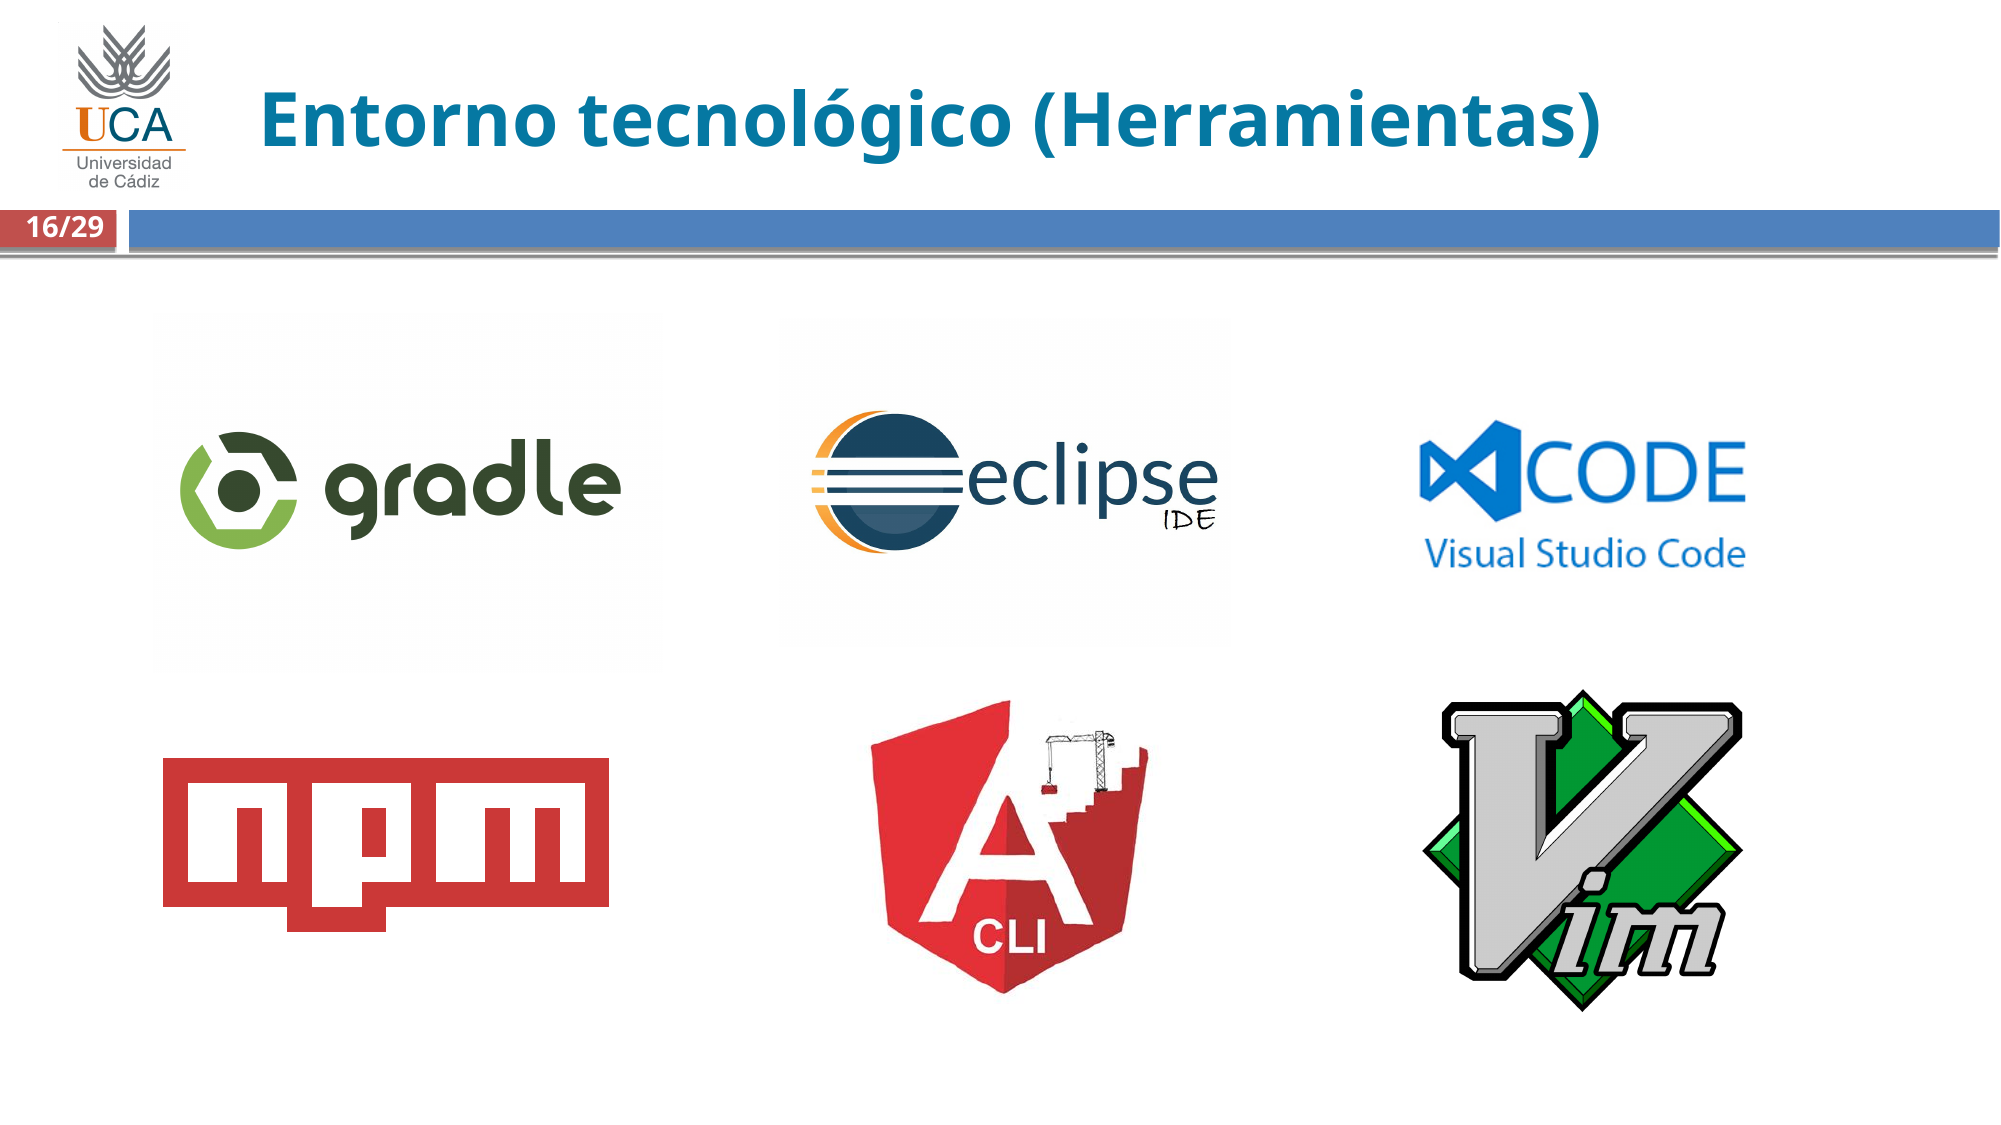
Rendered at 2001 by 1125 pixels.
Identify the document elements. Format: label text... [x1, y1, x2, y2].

picture [1417, 684, 1748, 1017]
picture [153, 313, 663, 674]
picture [146, 714, 626, 975]
picture [58, 22, 190, 191]
picture [780, 684, 1231, 1004]
text_box Entorno tecnológico (Herramientas) [243, 44, 1925, 188]
picture [1311, 354, 1854, 626]
picture [779, 318, 1231, 647]
text_box <número>/29 [0, 196, 130, 260]
